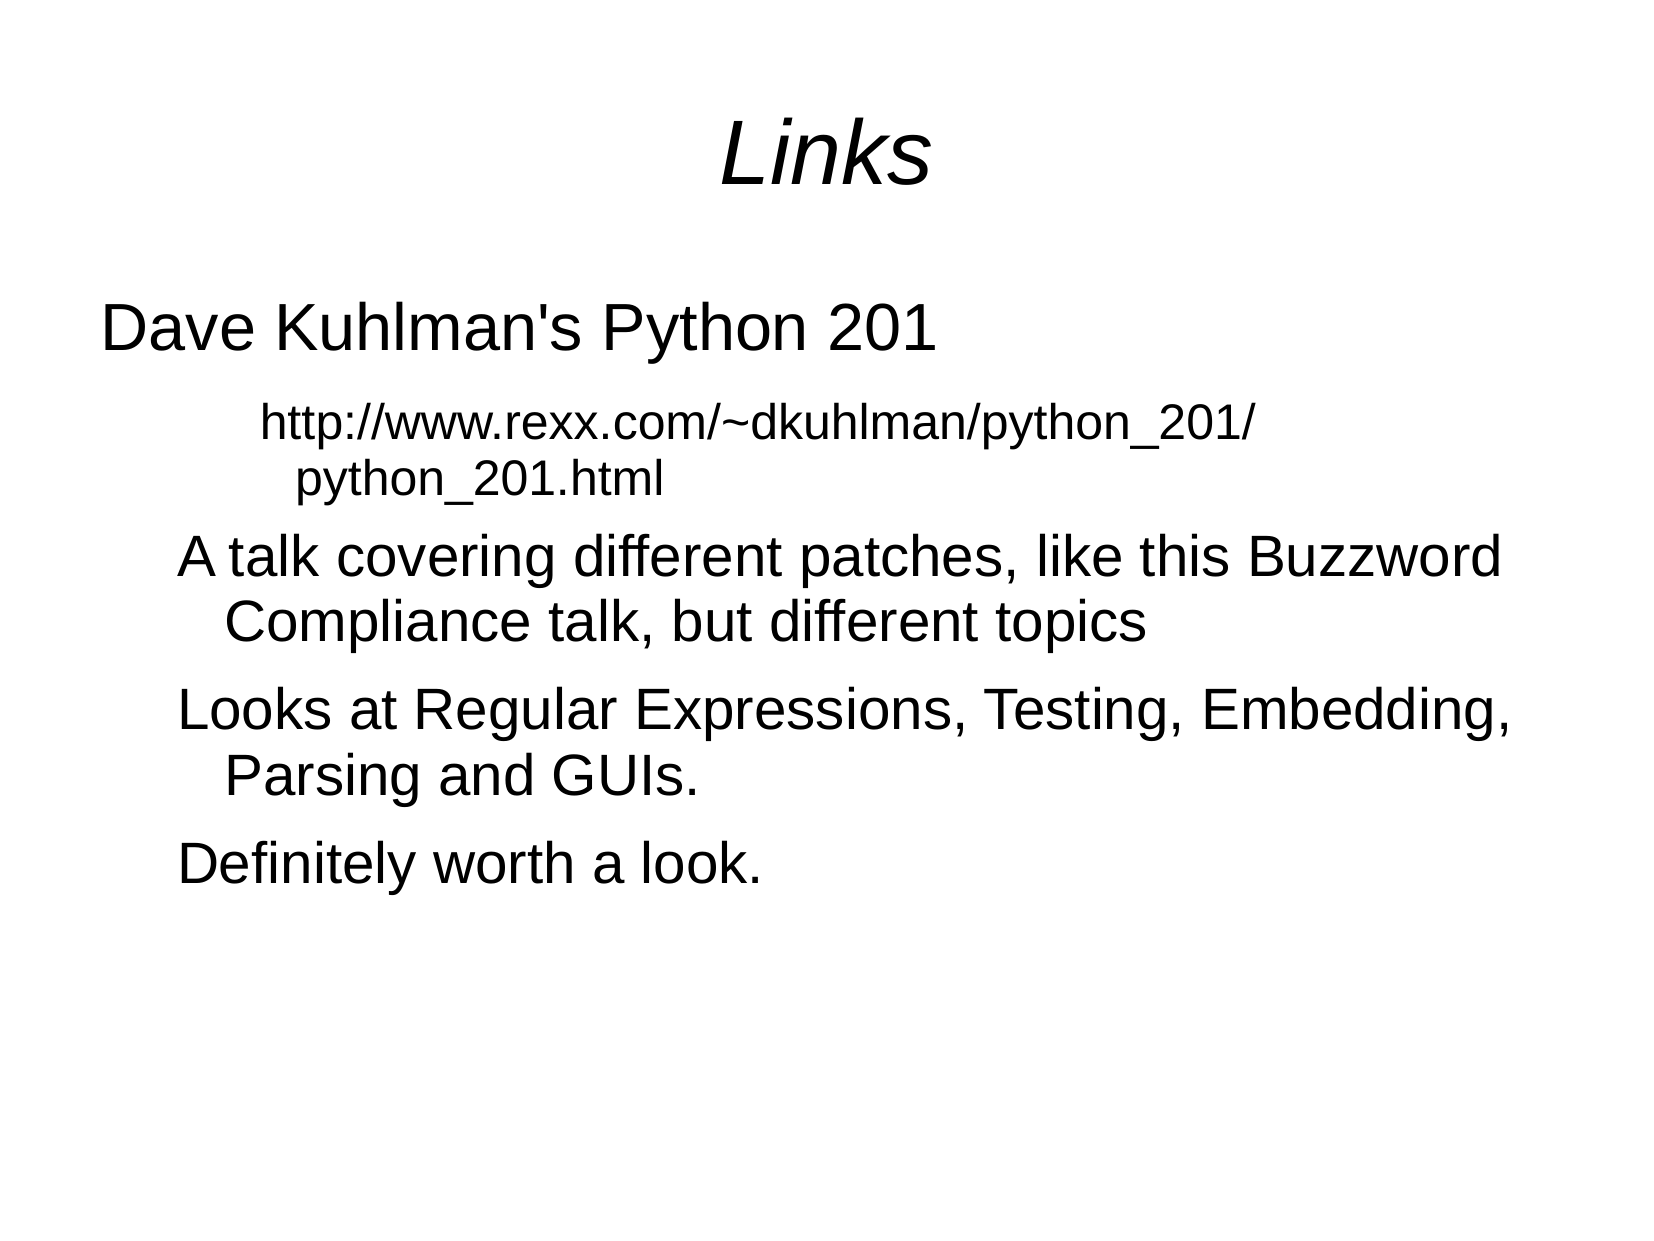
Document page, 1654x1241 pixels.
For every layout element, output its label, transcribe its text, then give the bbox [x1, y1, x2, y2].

list Dave Kuhlman's Python 201 http://www.rexx.com/~dkuhlman/python_201/python_201.html A talk covering different patches, like this Buzzword Compliance talk, but different topics Looks at Regular Expressions, Testing, Embedding, Parsing and GUIs. Definitely worth a look. [82, 290, 1571, 1094]
title Links [82, 56, 1571, 250]
